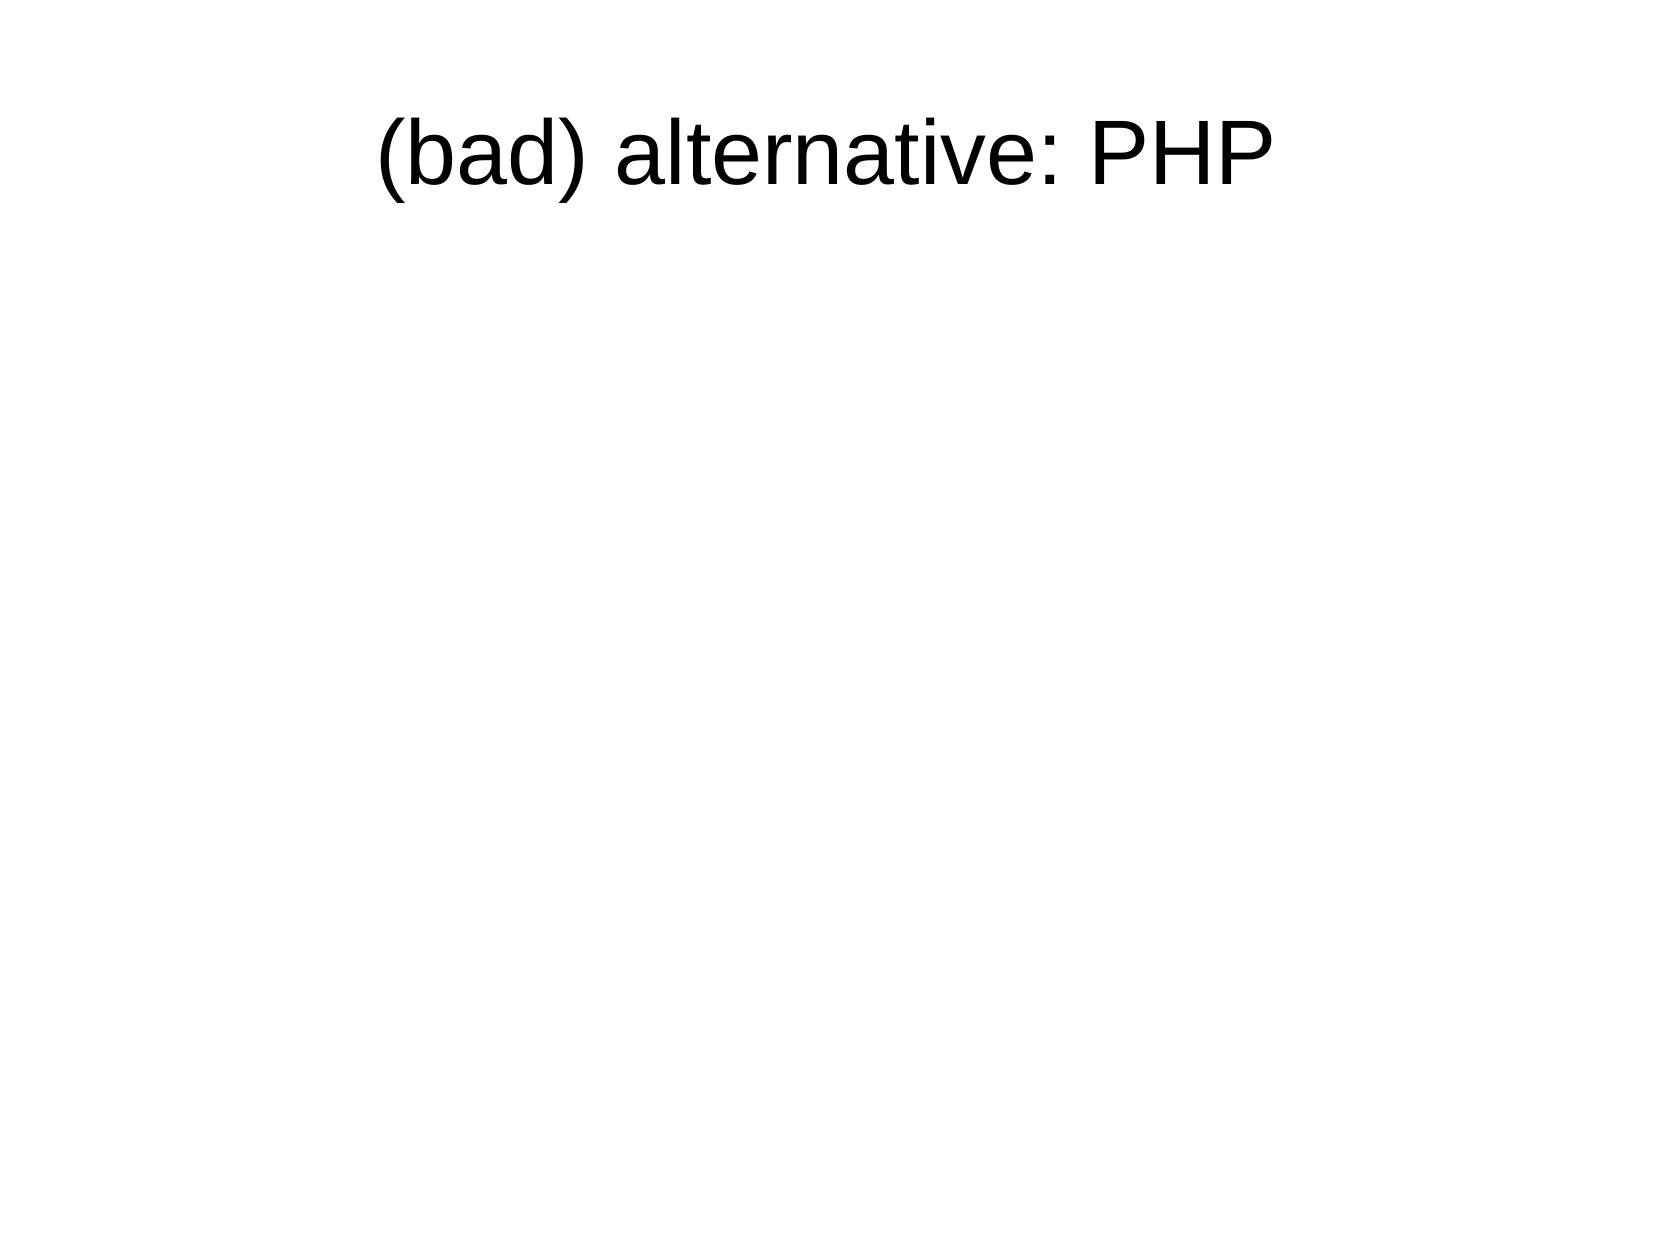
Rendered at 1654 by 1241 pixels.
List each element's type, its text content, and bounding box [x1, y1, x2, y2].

title (bad) alternative: PHP [82, 49, 1571, 257]
